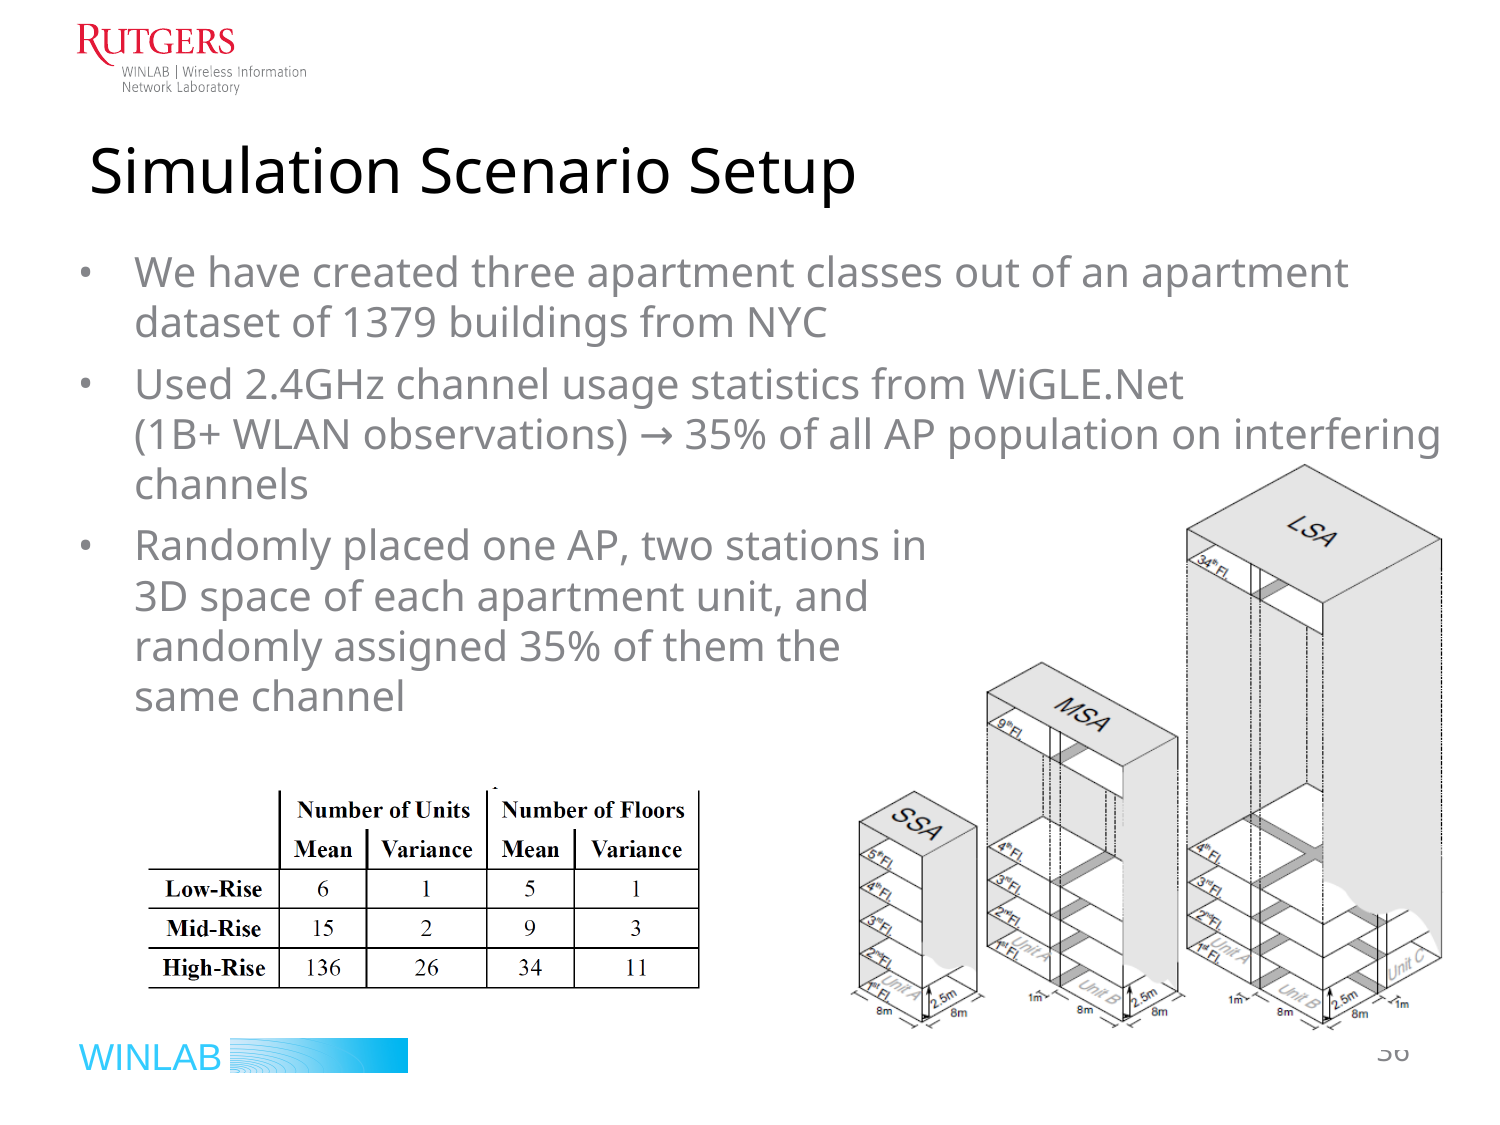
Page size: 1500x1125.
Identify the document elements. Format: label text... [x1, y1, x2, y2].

picture [142, 981, 713, 994]
picture [230, 1038, 383, 1073]
picture [844, 981, 1457, 1050]
list We have created three apartment classes out of an apartment dataset of 1379 buildings from NYC Used 2.4GHz channel usage statistics from WiGLE.Net (1B+ WLAN observations) → 35% of all AP population on interfering channels Randomly placed one AP, two stations in 3D space of each apartment unit, and randomly assigned 35% of them the same channel [63, 238, 1500, 981]
title Simulation Scenario Setup [75, 99, 1426, 238]
